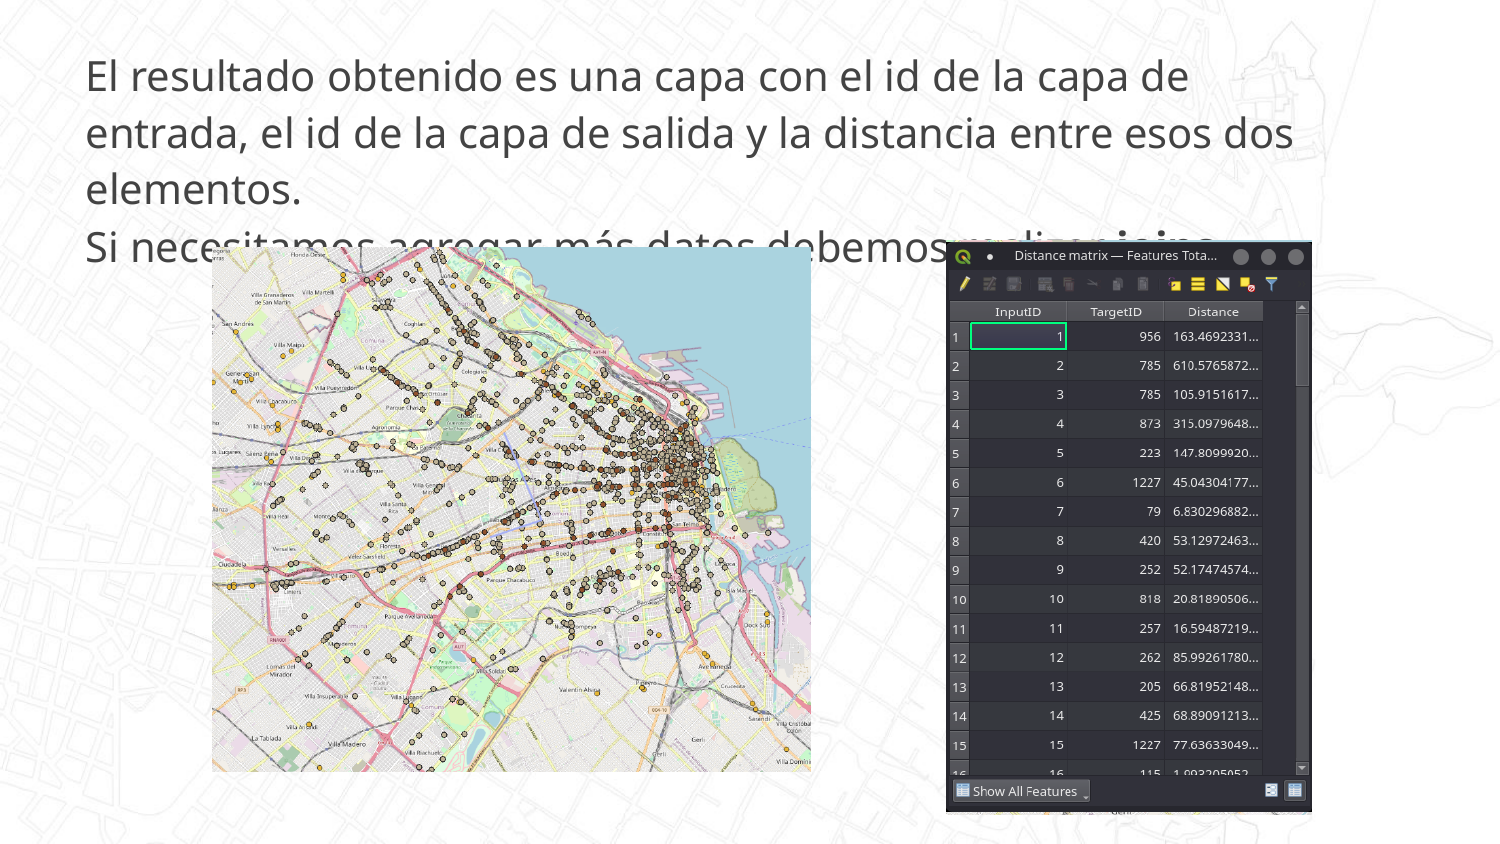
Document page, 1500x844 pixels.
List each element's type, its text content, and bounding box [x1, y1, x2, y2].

picture [0, 0, 1500, 844]
text_box El resultado obtenido es una capa con el id de la capa de entrada, el id de la capa de salida y la distancia entre esos dos elementos. Si necesitamos agregar más datos debemos realizar joins [70, 38, 1347, 248]
